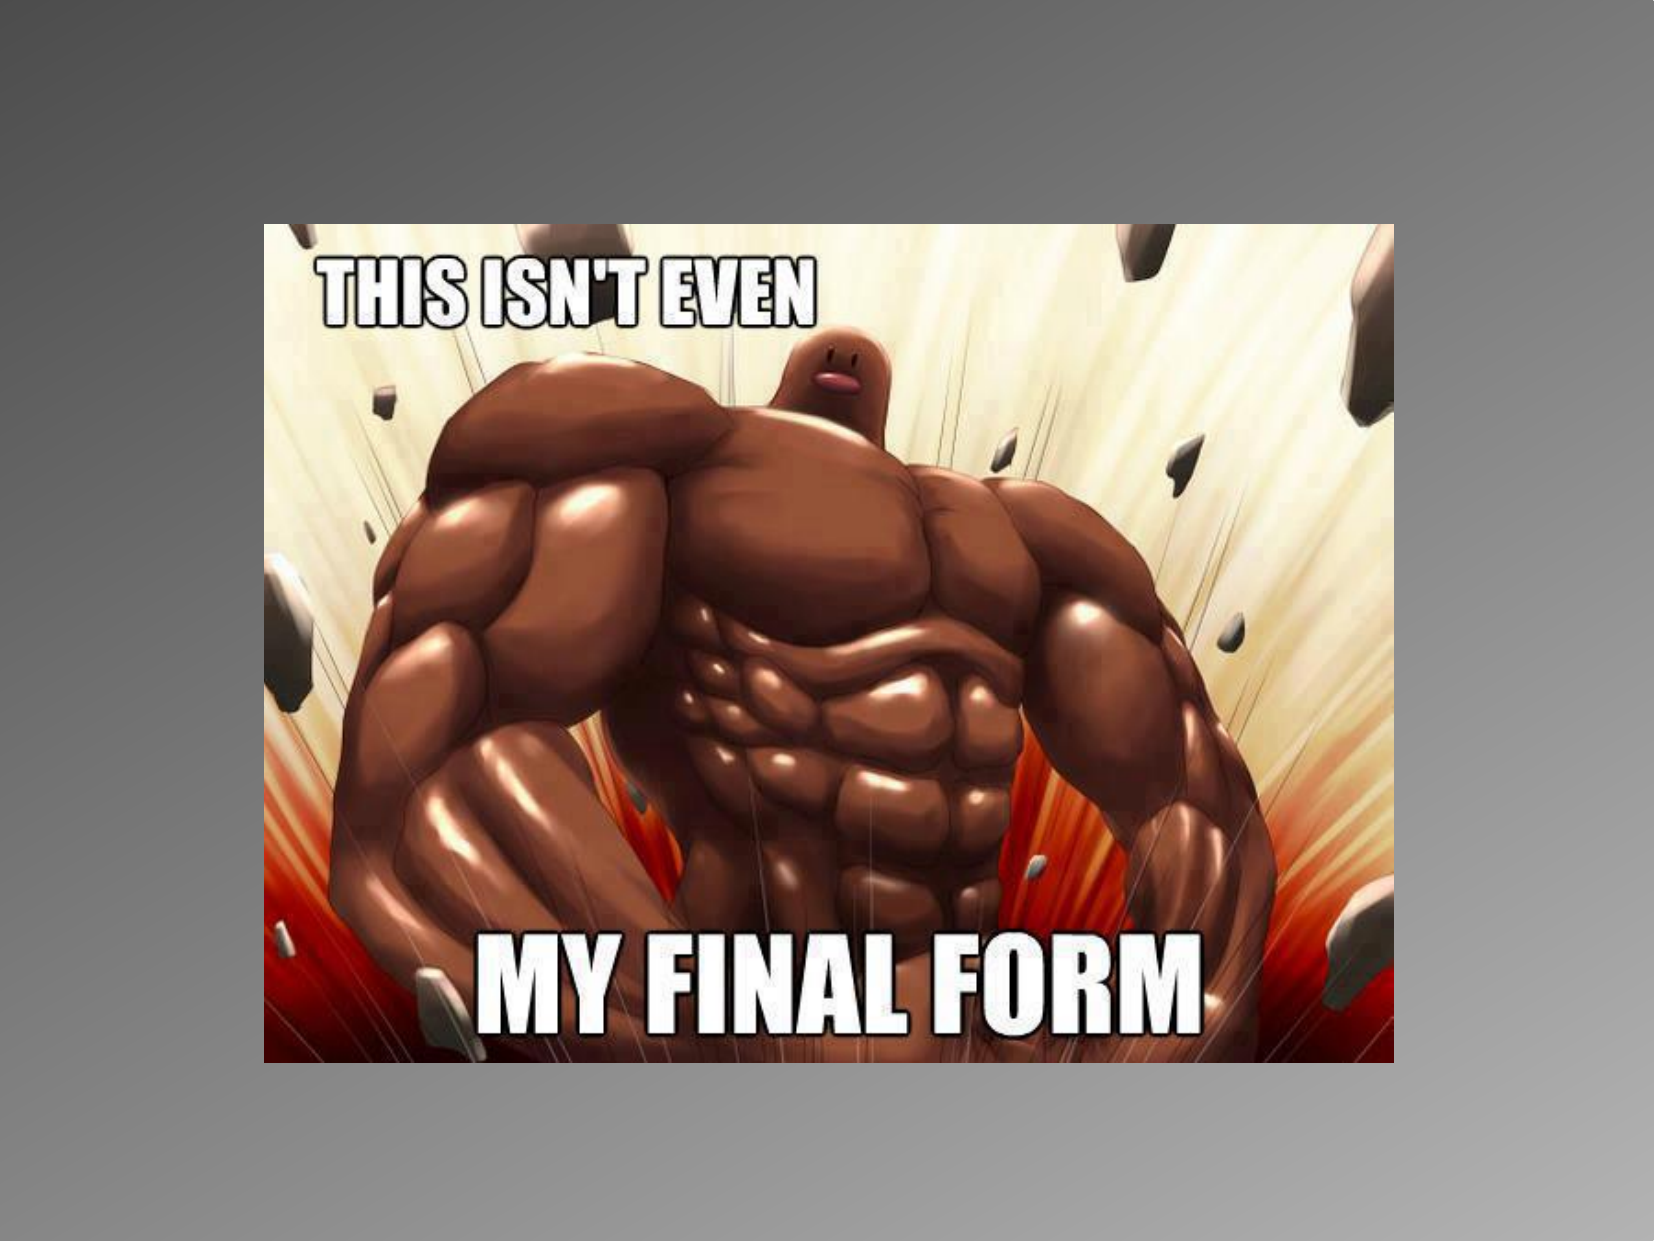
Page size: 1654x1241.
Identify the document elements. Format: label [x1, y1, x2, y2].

picture [264, 224, 1394, 1063]
